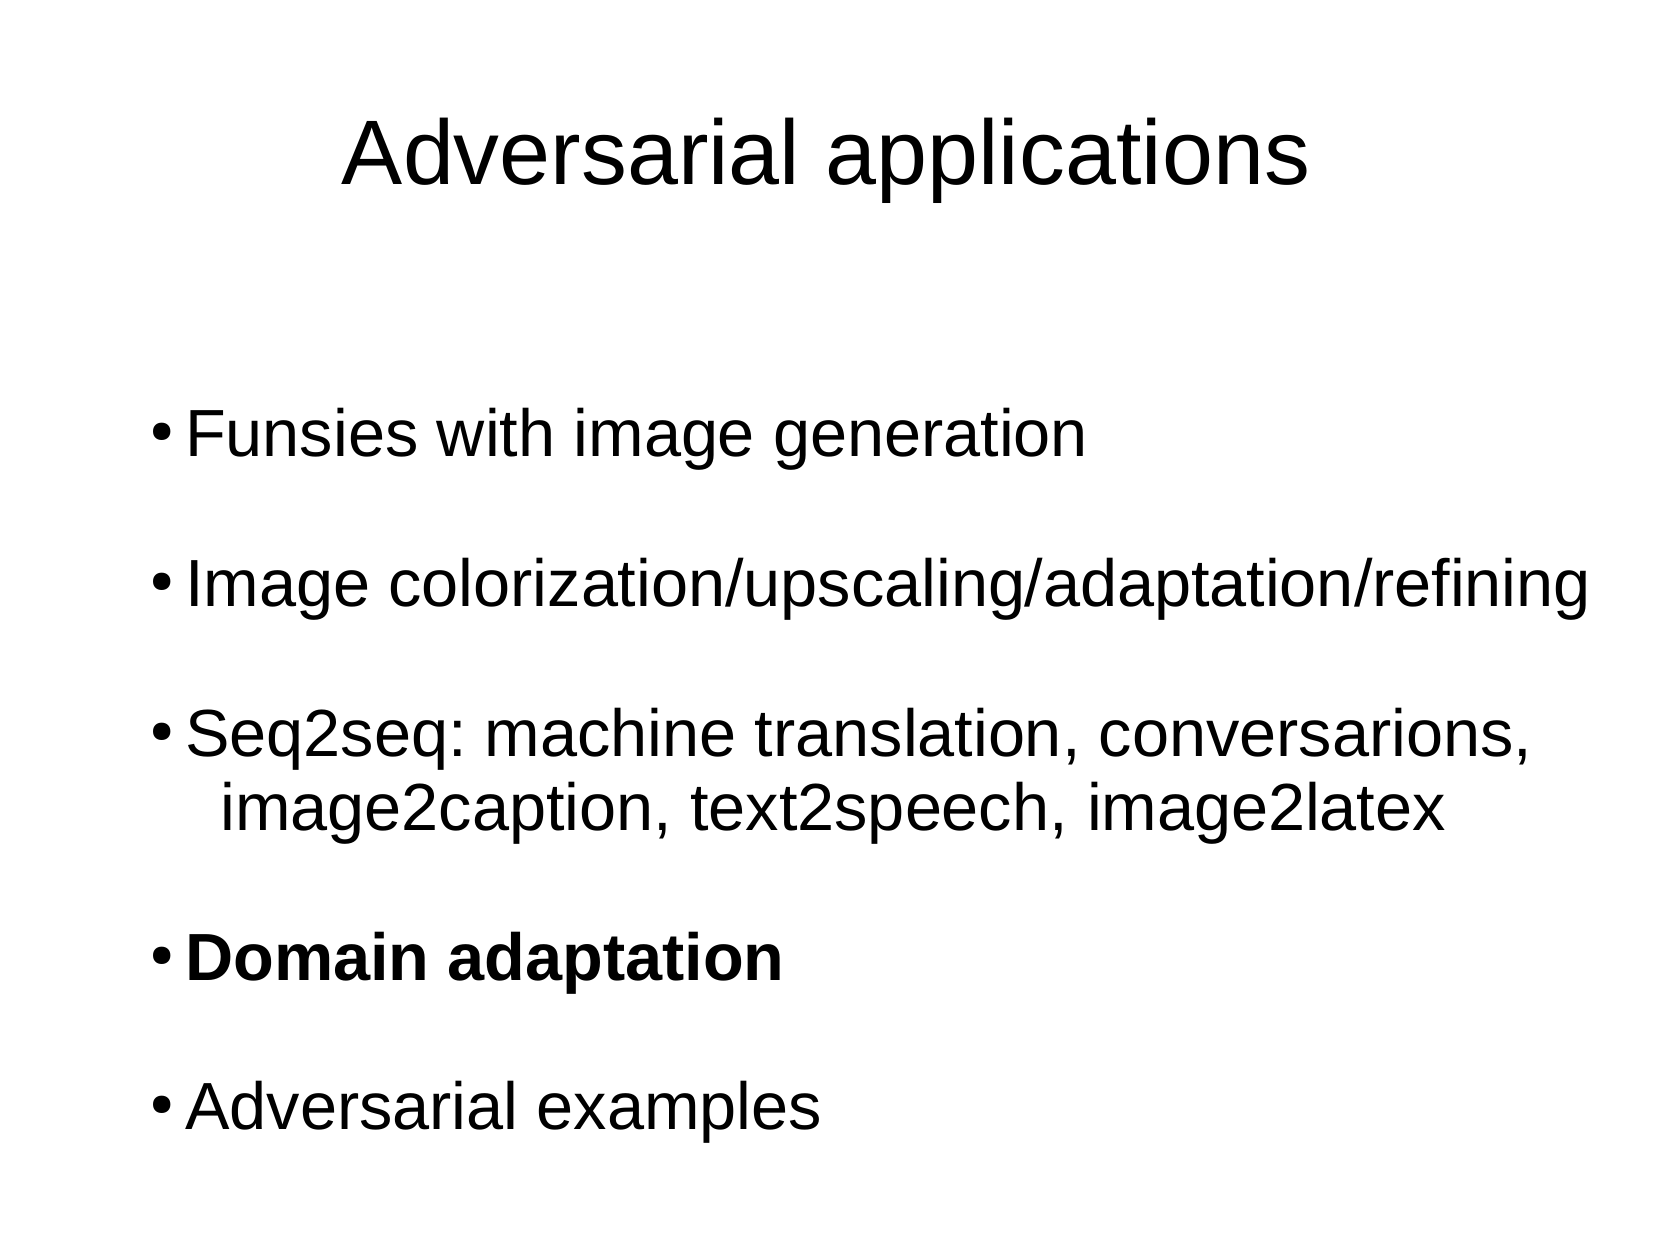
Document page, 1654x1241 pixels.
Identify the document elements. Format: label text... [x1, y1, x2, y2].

text_box Funsies with image generation Image colorization/upscaling/adaptation/refining Seq2seq: machine translation, conversarions, image2caption, text2speech, image2latex Domain adaptation Adversarial examples [135, 389, 1613, 1227]
title Adversarial applications [82, 49, 1571, 257]
